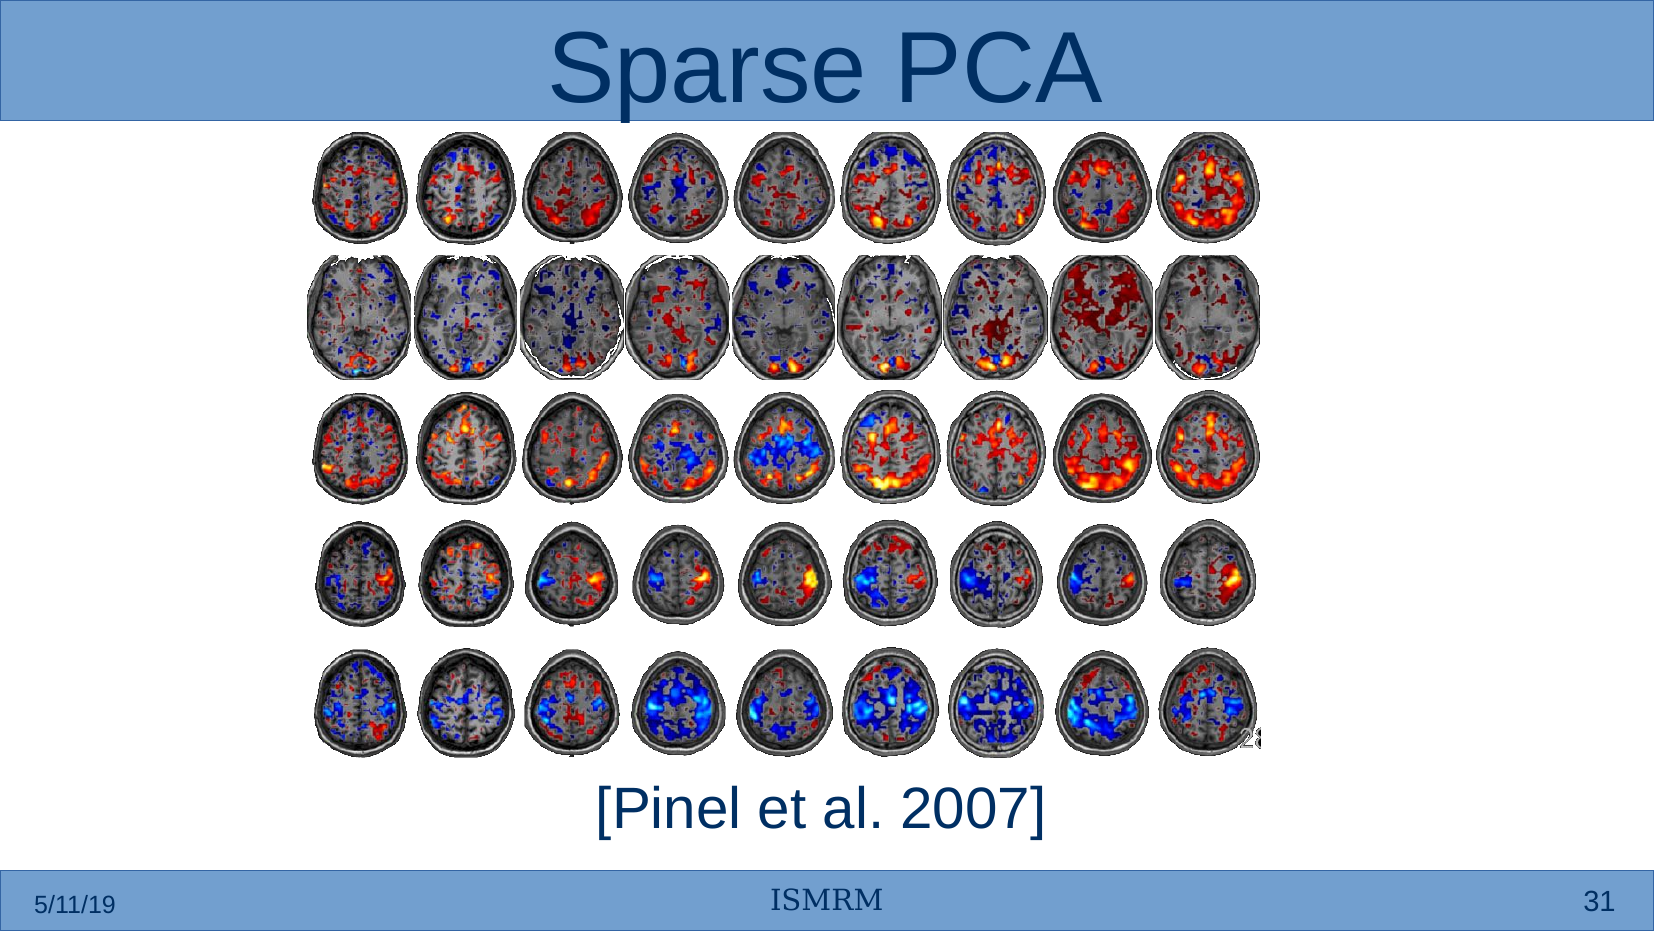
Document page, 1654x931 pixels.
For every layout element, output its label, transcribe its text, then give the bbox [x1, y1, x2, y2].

list [Pinel et al. 2007] [525, 775, 1119, 856]
picture [307, 132, 1261, 758]
title Sparse PCA [0, 15, 1651, 121]
